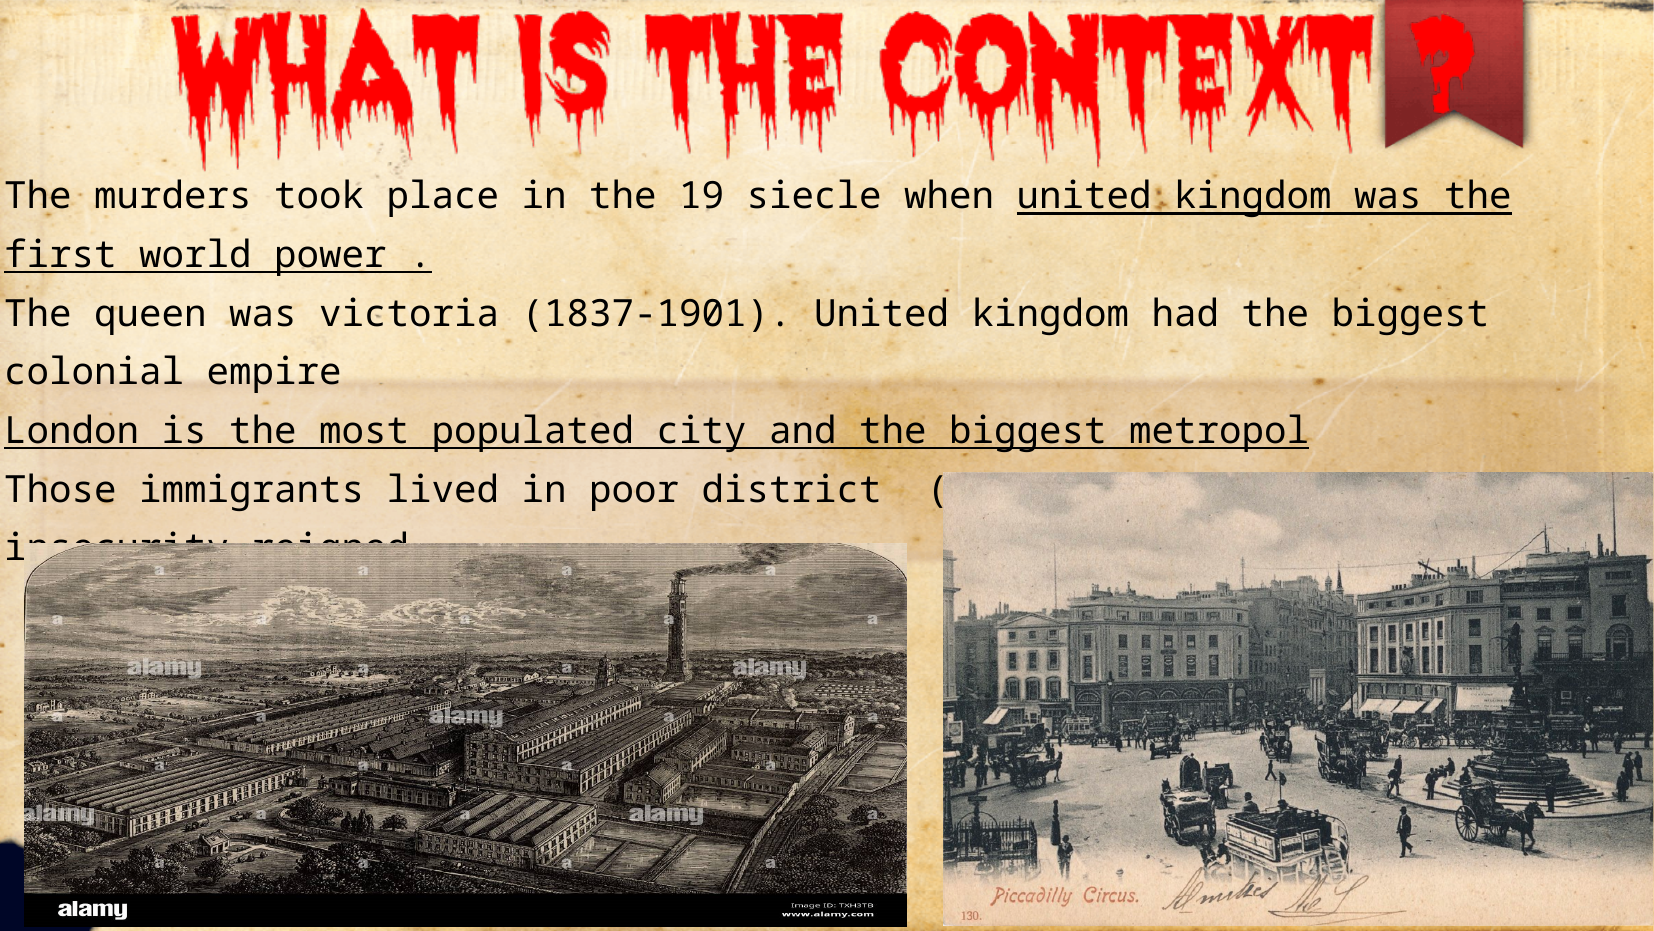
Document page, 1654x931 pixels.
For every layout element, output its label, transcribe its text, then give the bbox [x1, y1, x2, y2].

picture [0, 0, 1654, 153]
picture [0, 471, 1654, 931]
text_box The murders took place in the 19 siecle when united kingdom was the first world power . The queen was victoria (1837-1901). United kingdom had the biggest colonial empire London is the most populated city and the biggest metropol Those immigrants lived in poor district (like whitechapel) where insecurity reigned . [0, 153, 1654, 655]
